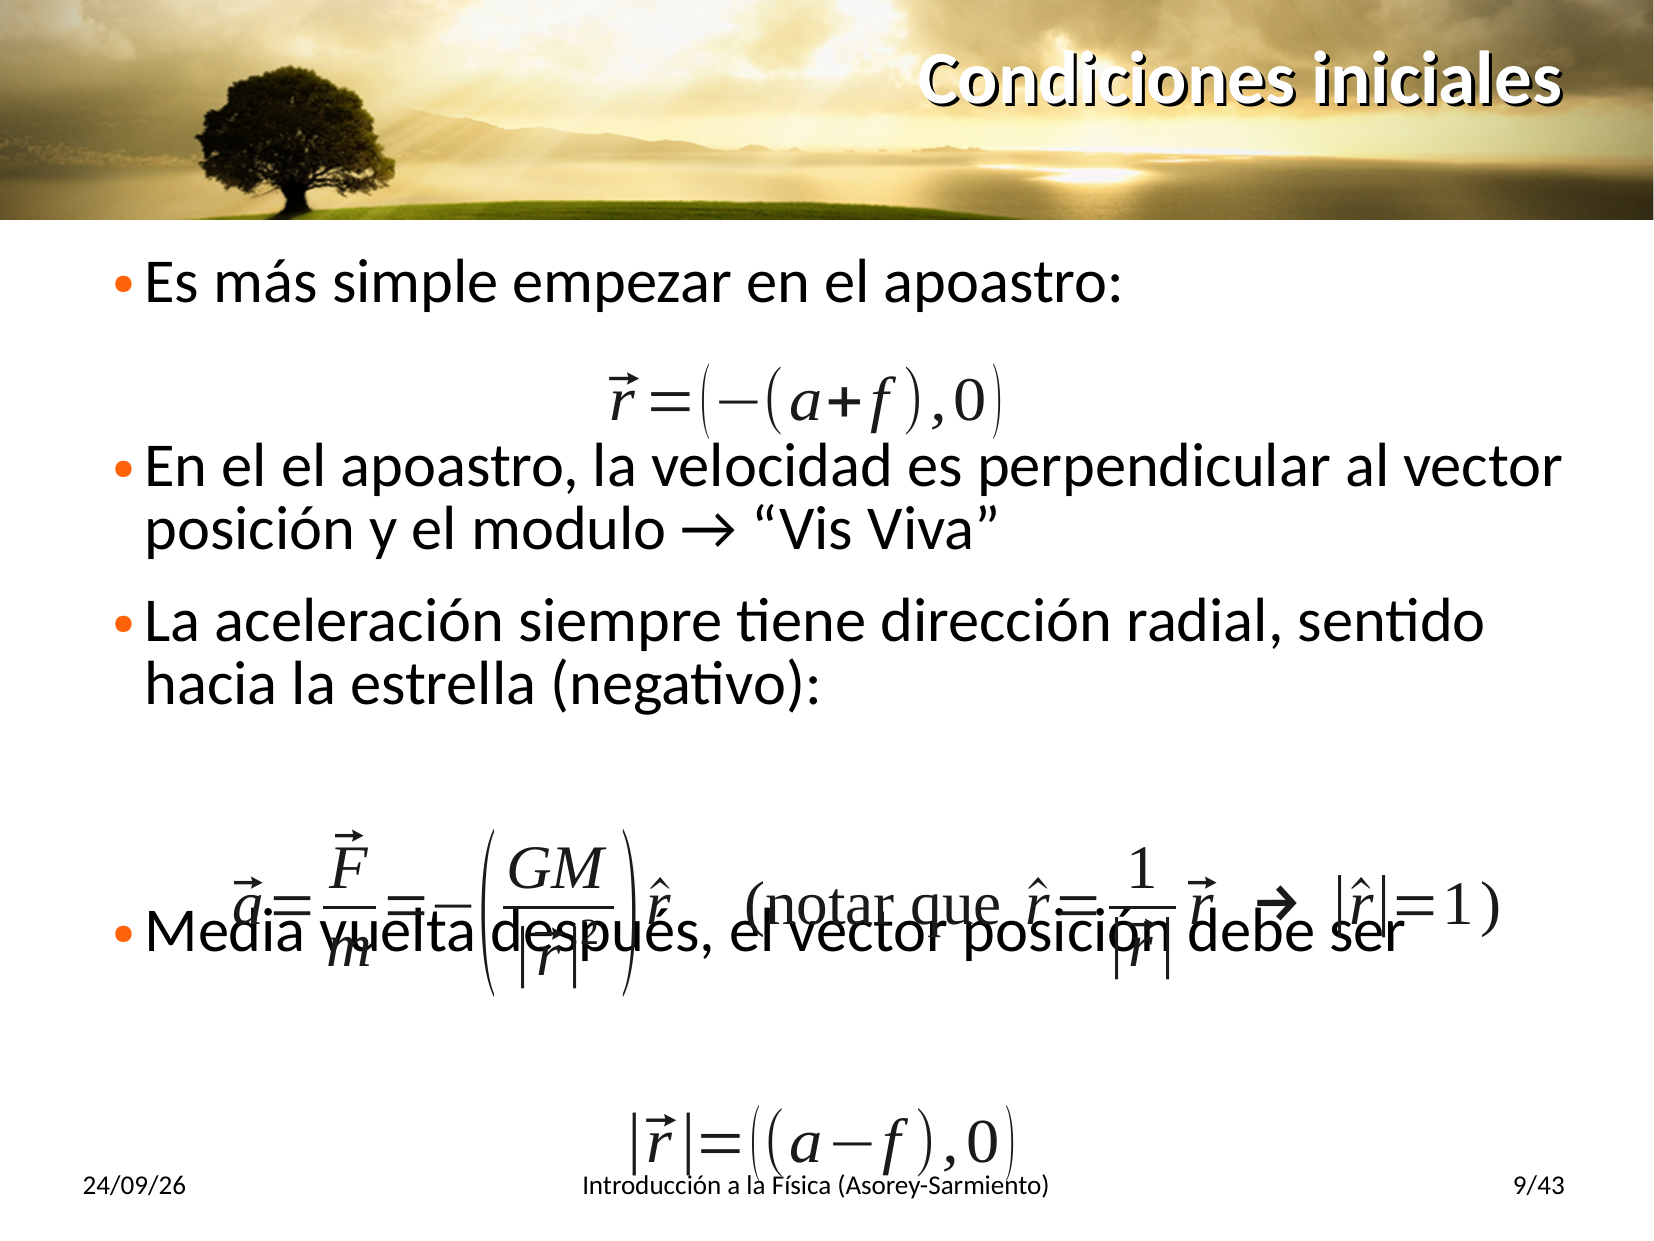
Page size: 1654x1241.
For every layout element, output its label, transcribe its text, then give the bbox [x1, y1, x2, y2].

chart [225, 825, 1509, 1001]
chart [600, 360, 1011, 443]
title Condiciones iniciales [75, 19, 1564, 151]
picture [0, 0, 1654, 220]
chart [615, 1101, 1024, 1186]
list Es más simple empezar en el apoastro: En el el apoastro, la velocidad es perpendicular al vector posición y el modulo → “Vis Viva” La aceleración siempre tiene dirección radial, sentido hacia la estrella (negativo): Media vuelta después, el vector posición debe ser [82, 255, 1571, 1156]
